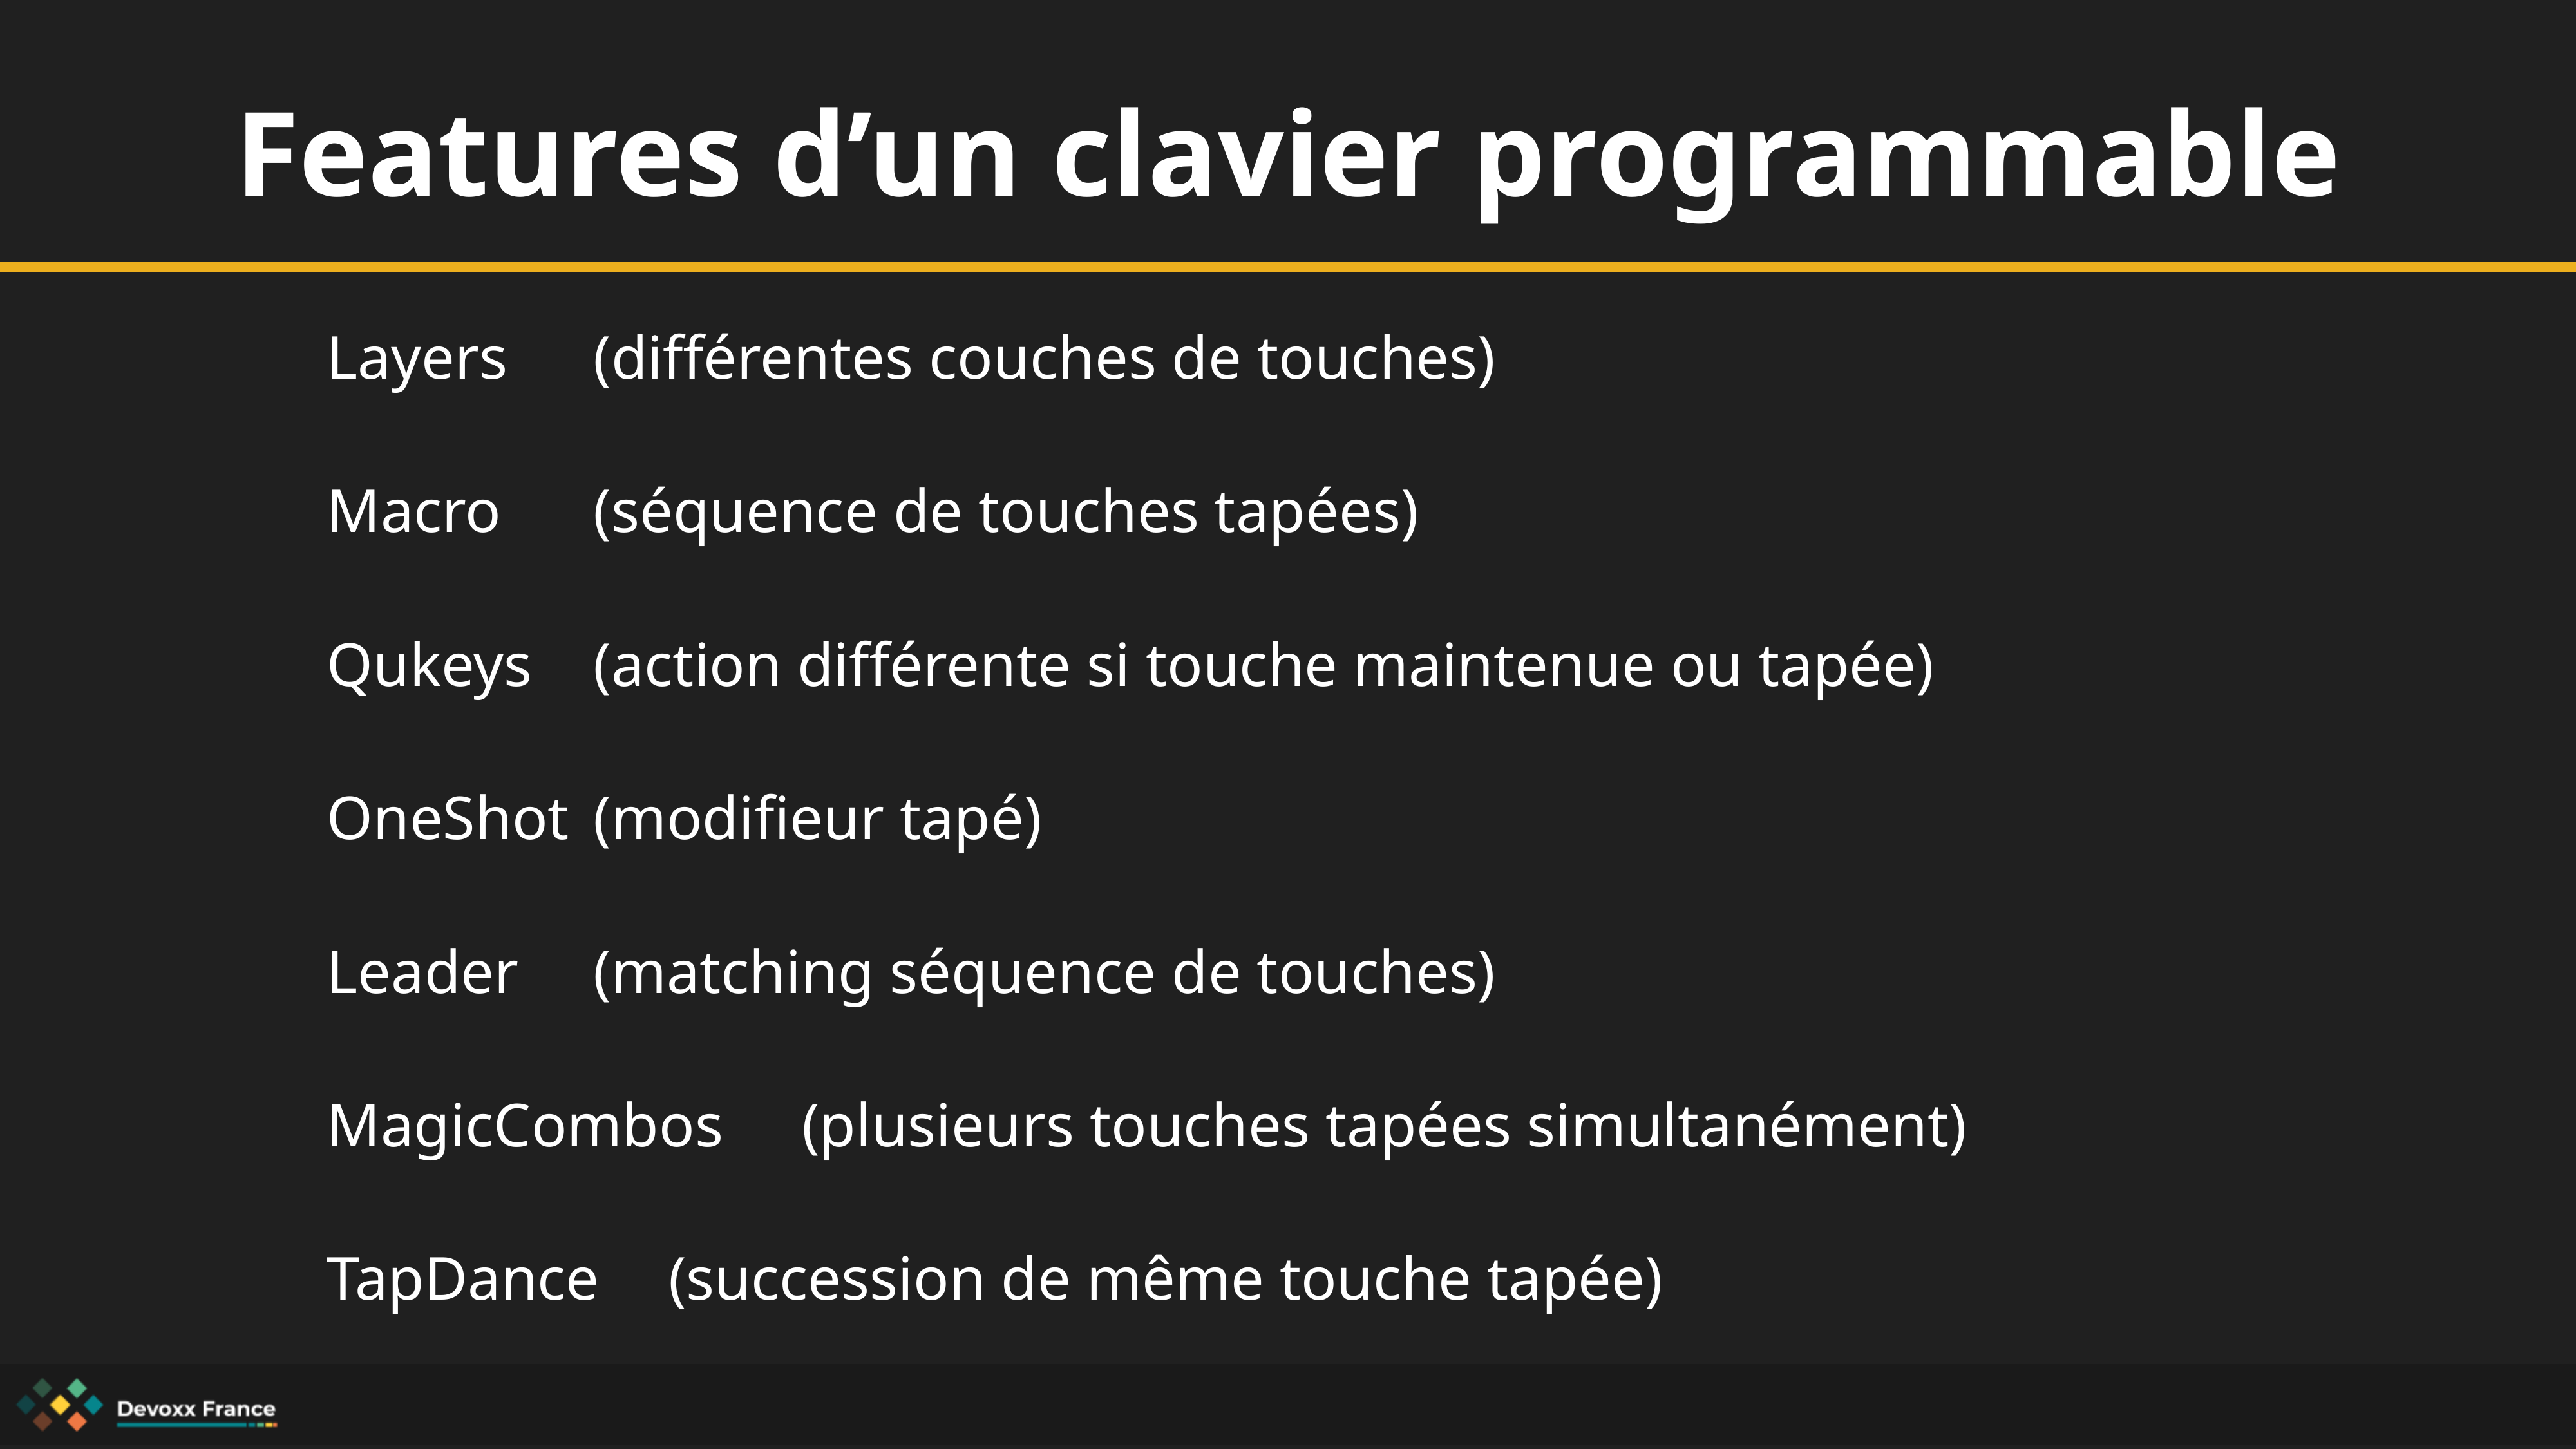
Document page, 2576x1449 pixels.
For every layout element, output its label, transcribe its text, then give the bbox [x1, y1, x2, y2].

text_box Layers (différentes couches de touches) Macro (séquence de touches tapées) Qukeys (action différente si touche maintenue ou tapée) OneShot (modifieur tapé) Leader (matching séquence de touches) MagicCombos (plusieurs touches tapées simultanément) TapDance (succession de même touche tapée) [317, 310, 2512, 1326]
text_box Features d’un clavier programmable [0, 14, 2576, 287]
picture [0, 1364, 2576, 1445]
